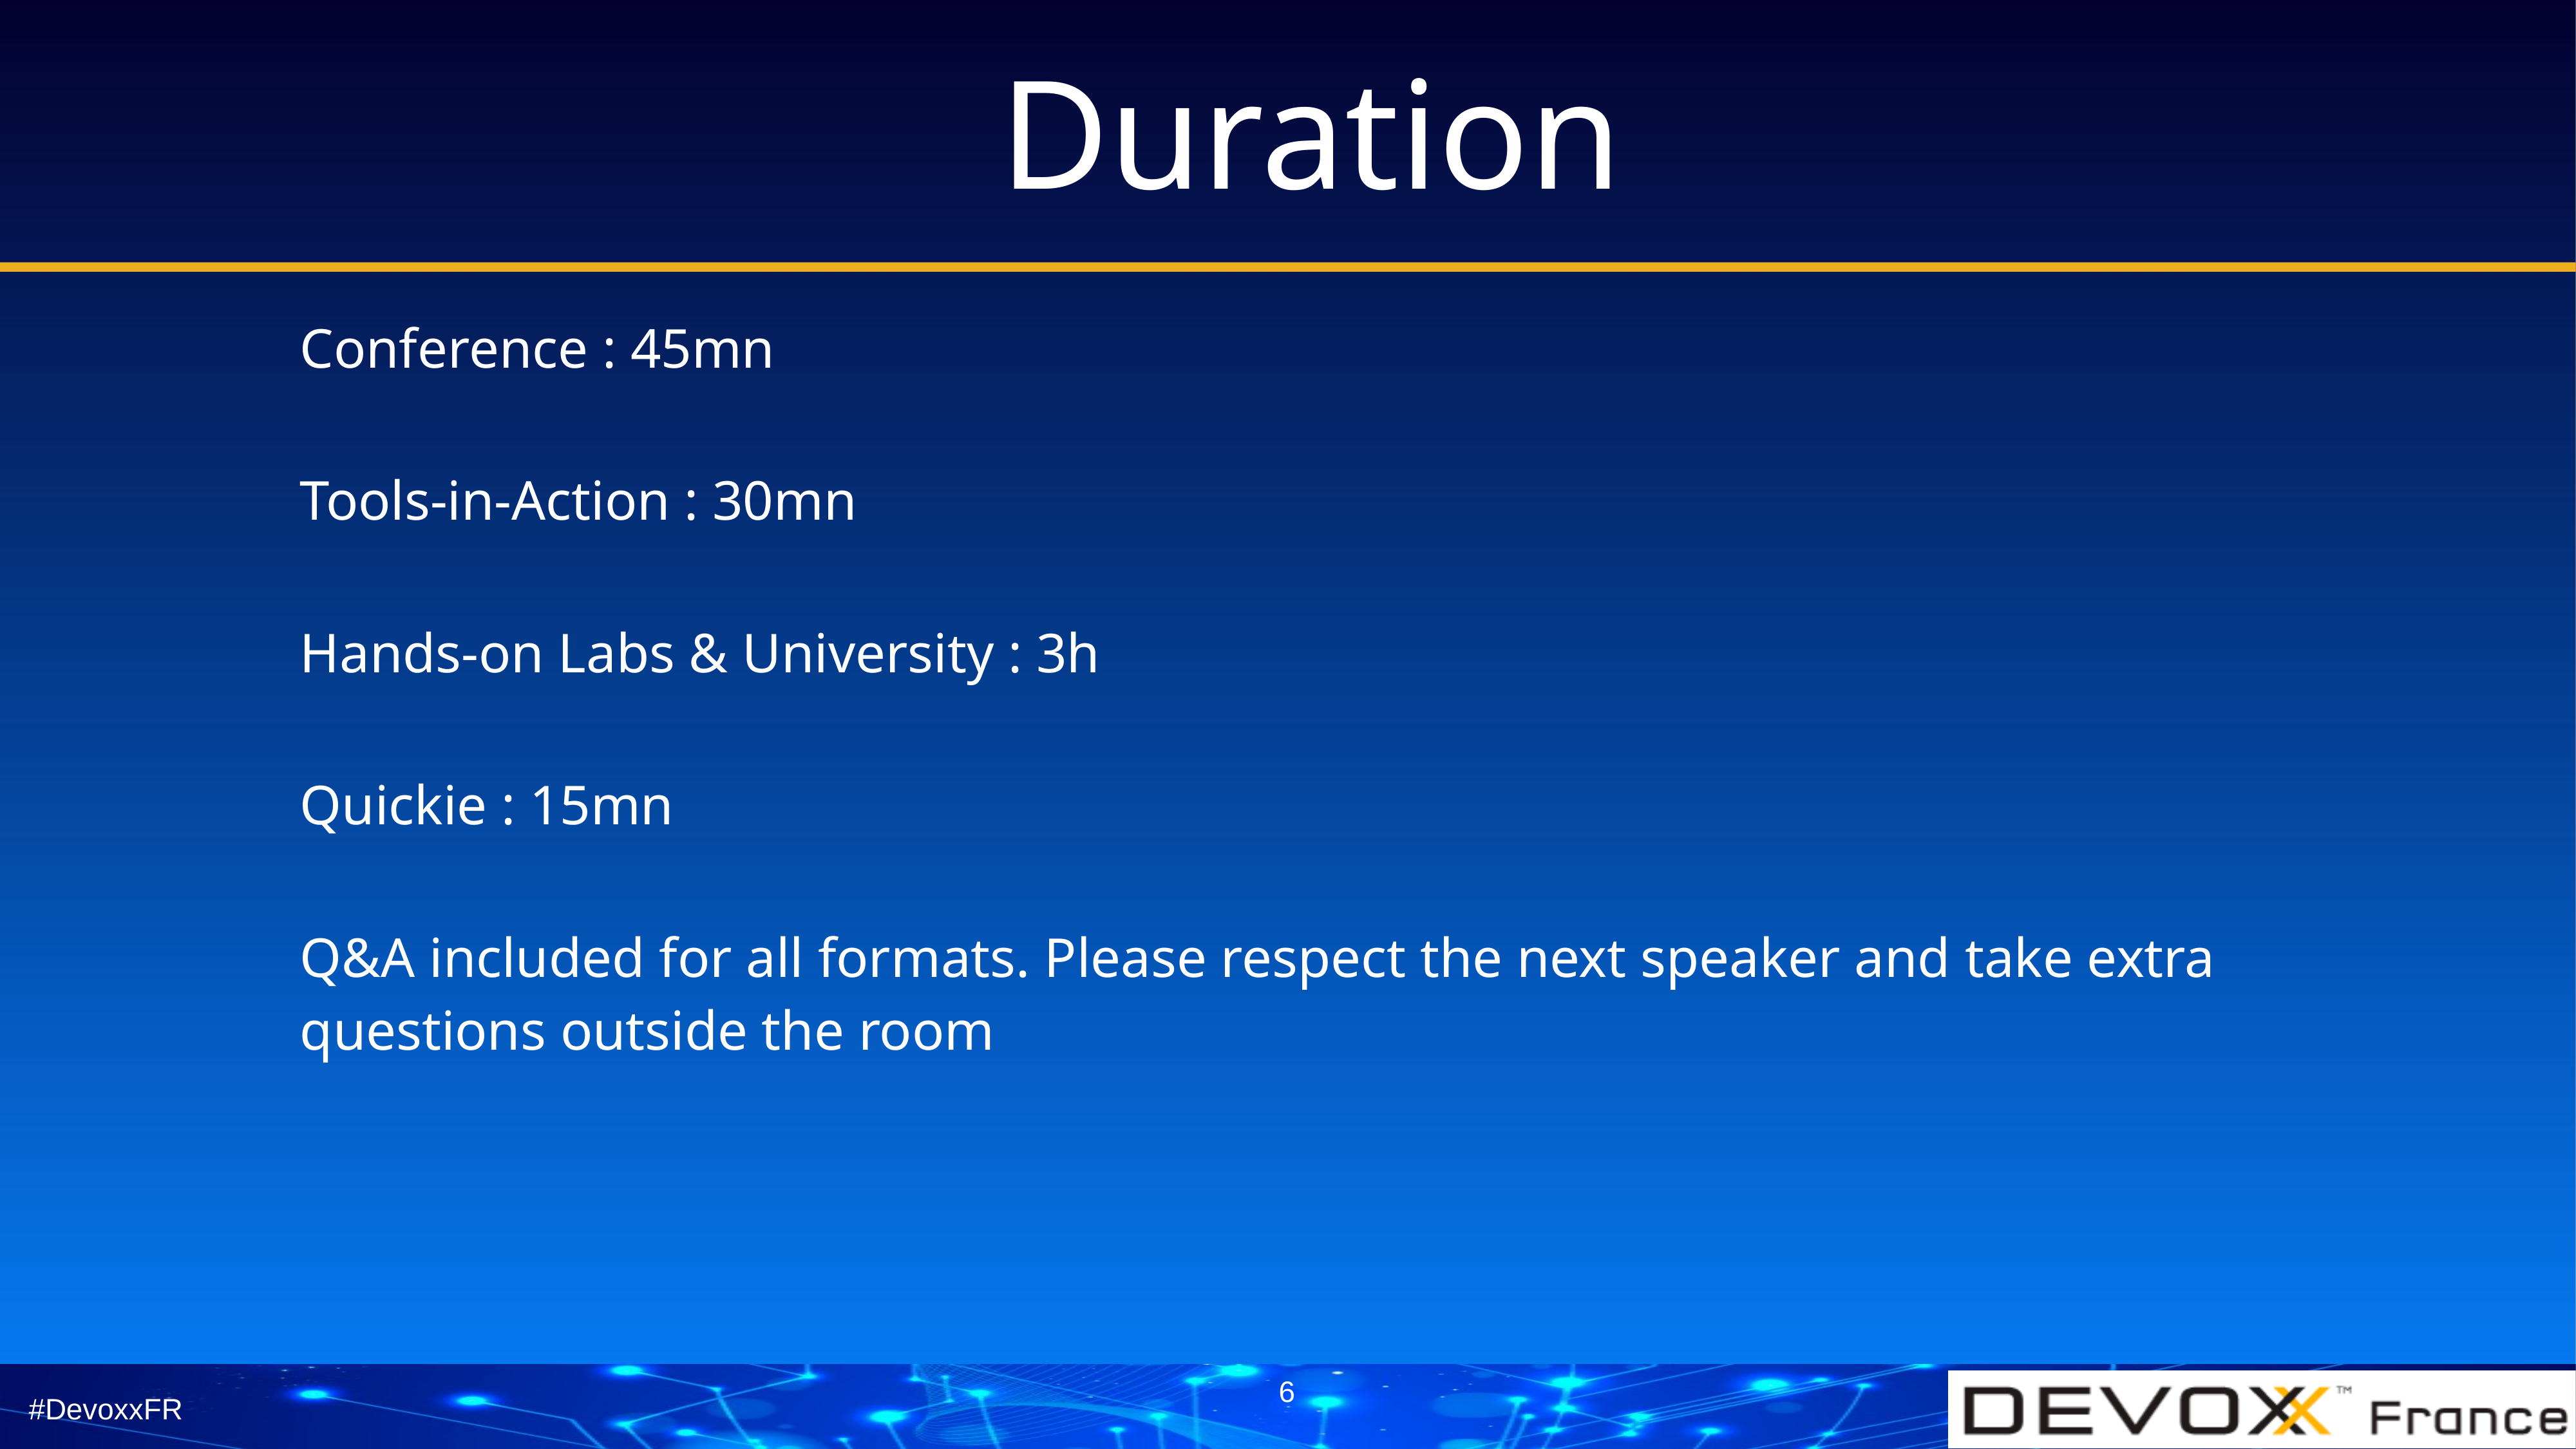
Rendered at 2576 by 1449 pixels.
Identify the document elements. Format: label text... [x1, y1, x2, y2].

text_box 6 [1270, 1375, 1304, 1427]
picture [1316, 1445, 1324, 1448]
picture [755, 1445, 766, 1449]
list Conference : 45mn Tools-in-Action : 30mn Hands-on Labs & University : 3h Quickie : 15mn Q&A included for all formats. Please respect the next speaker and take extra questions outside the room [299, 310, 2322, 1326]
picture [0, 0, 2576, 262]
title Duration [299, 14, 2322, 247]
picture [0, 272, 2576, 1449]
picture [748, 1440, 758, 1443]
